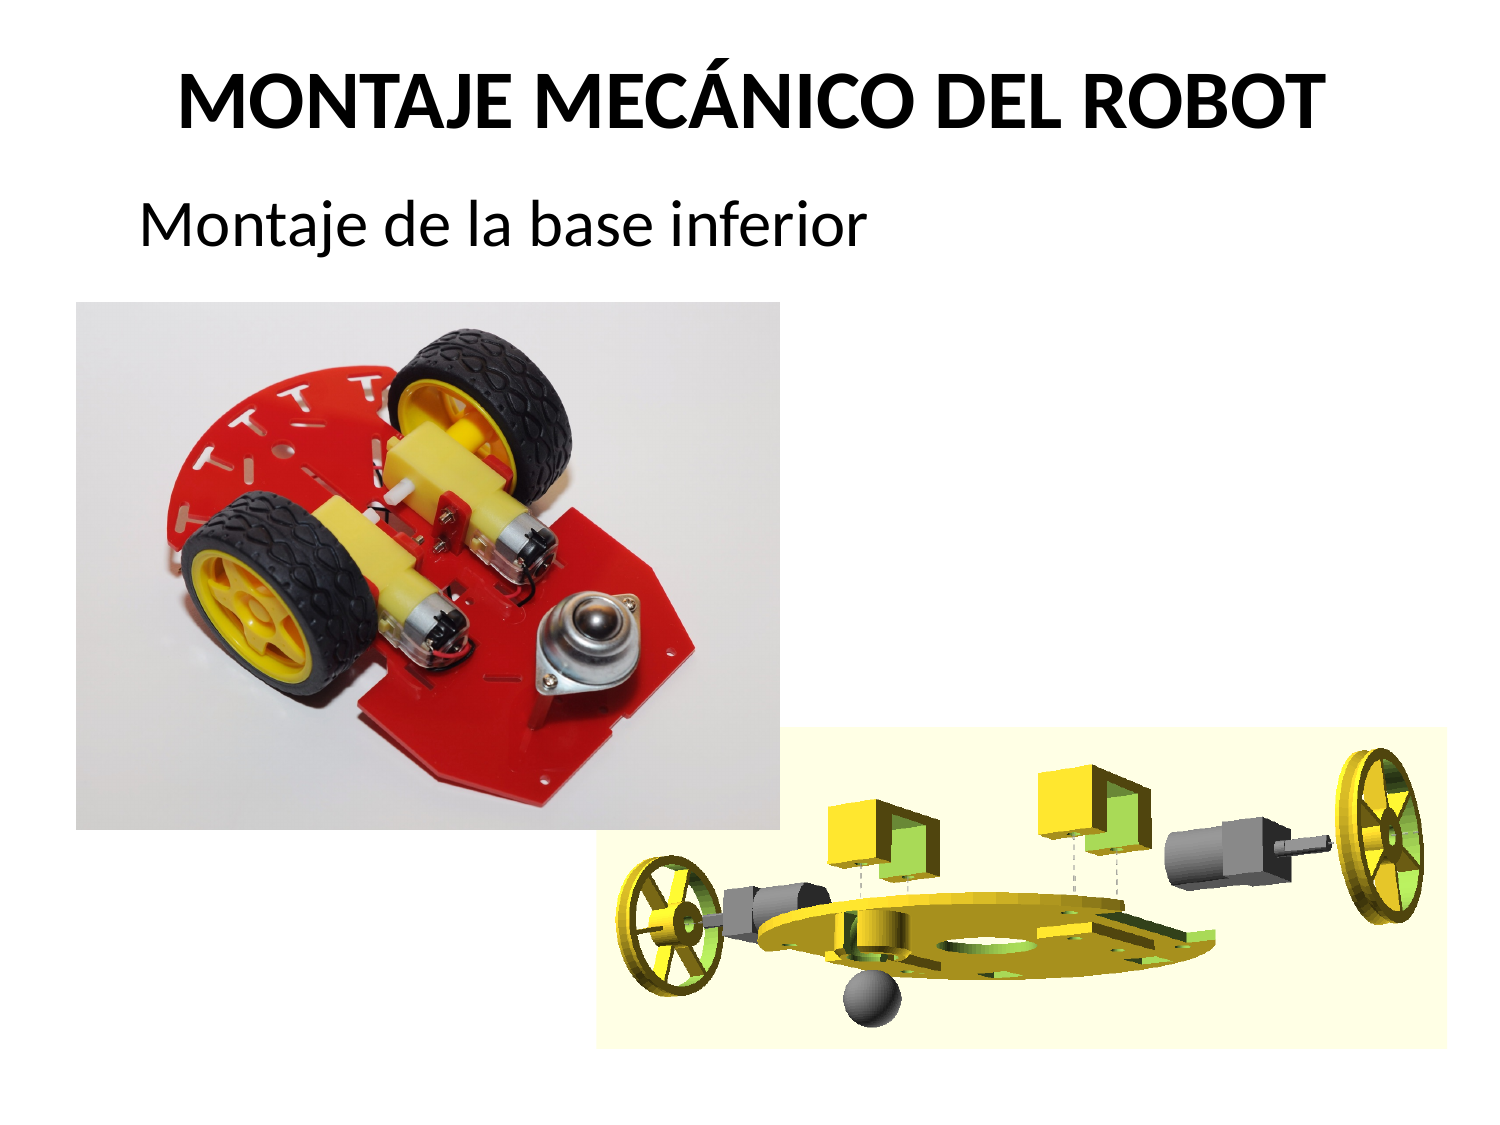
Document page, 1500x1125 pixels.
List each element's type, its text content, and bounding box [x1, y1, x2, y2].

title MONTAJE MECÁNICO DEL ROBOT [76, 1, 1427, 189]
picture [76, 302, 1448, 1049]
list Montaje de la base inferior [123, 172, 1000, 279]
